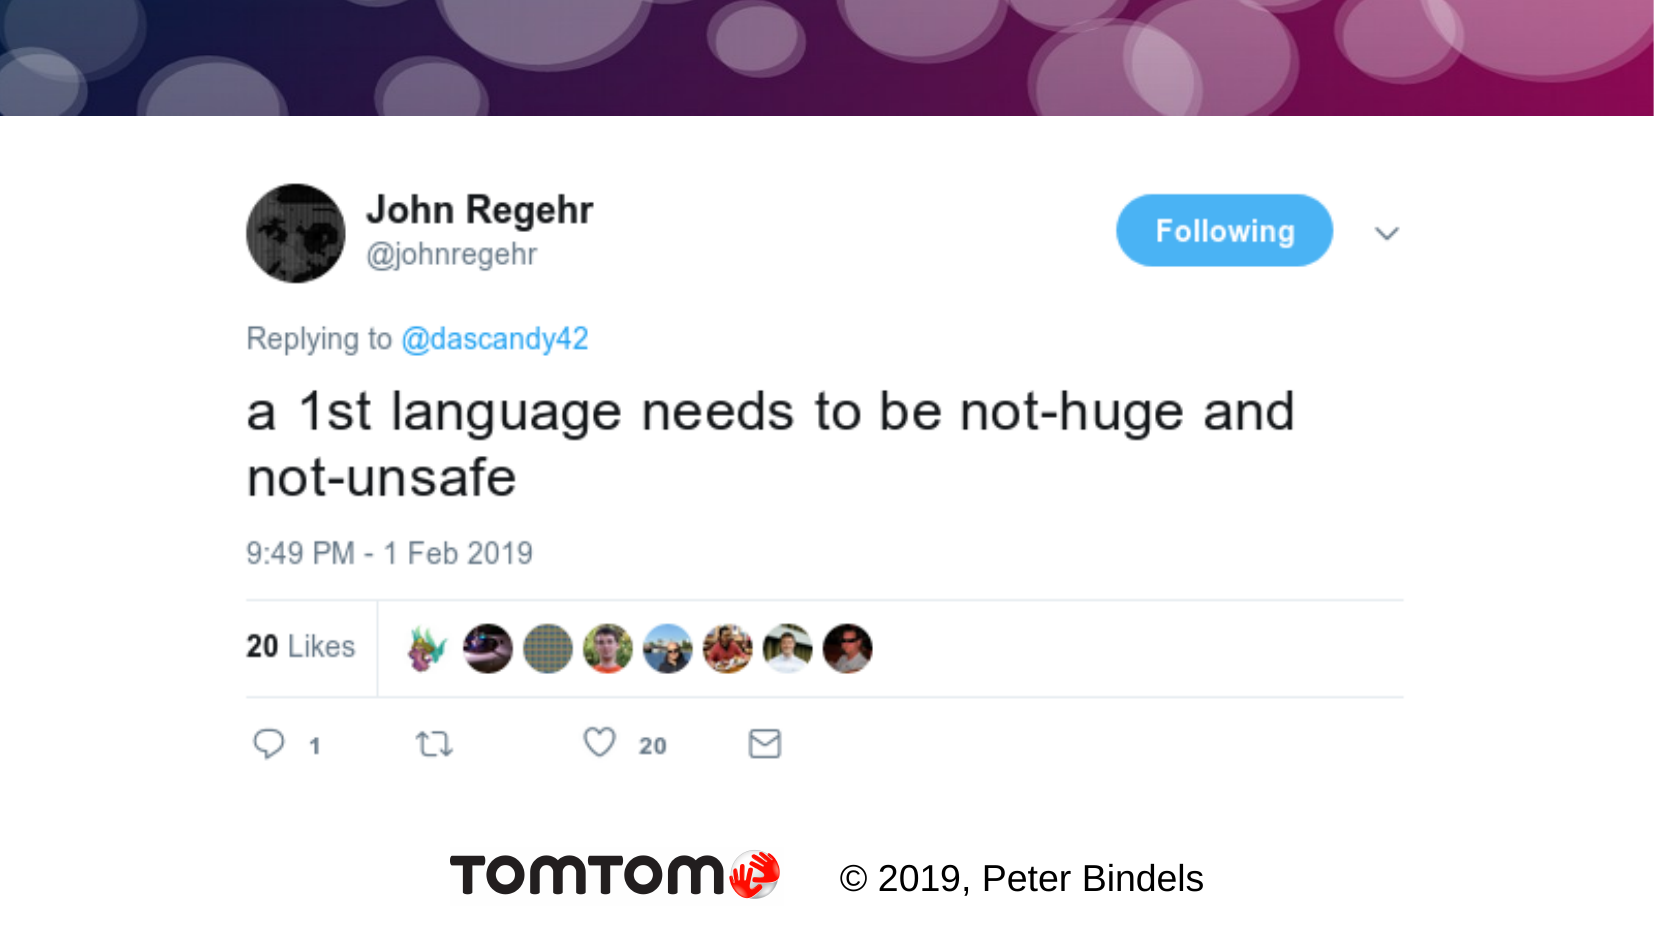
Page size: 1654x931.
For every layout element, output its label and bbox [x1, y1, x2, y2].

picture [0, 0, 1654, 116]
picture [450, 847, 784, 906]
picture [184, 175, 1486, 796]
